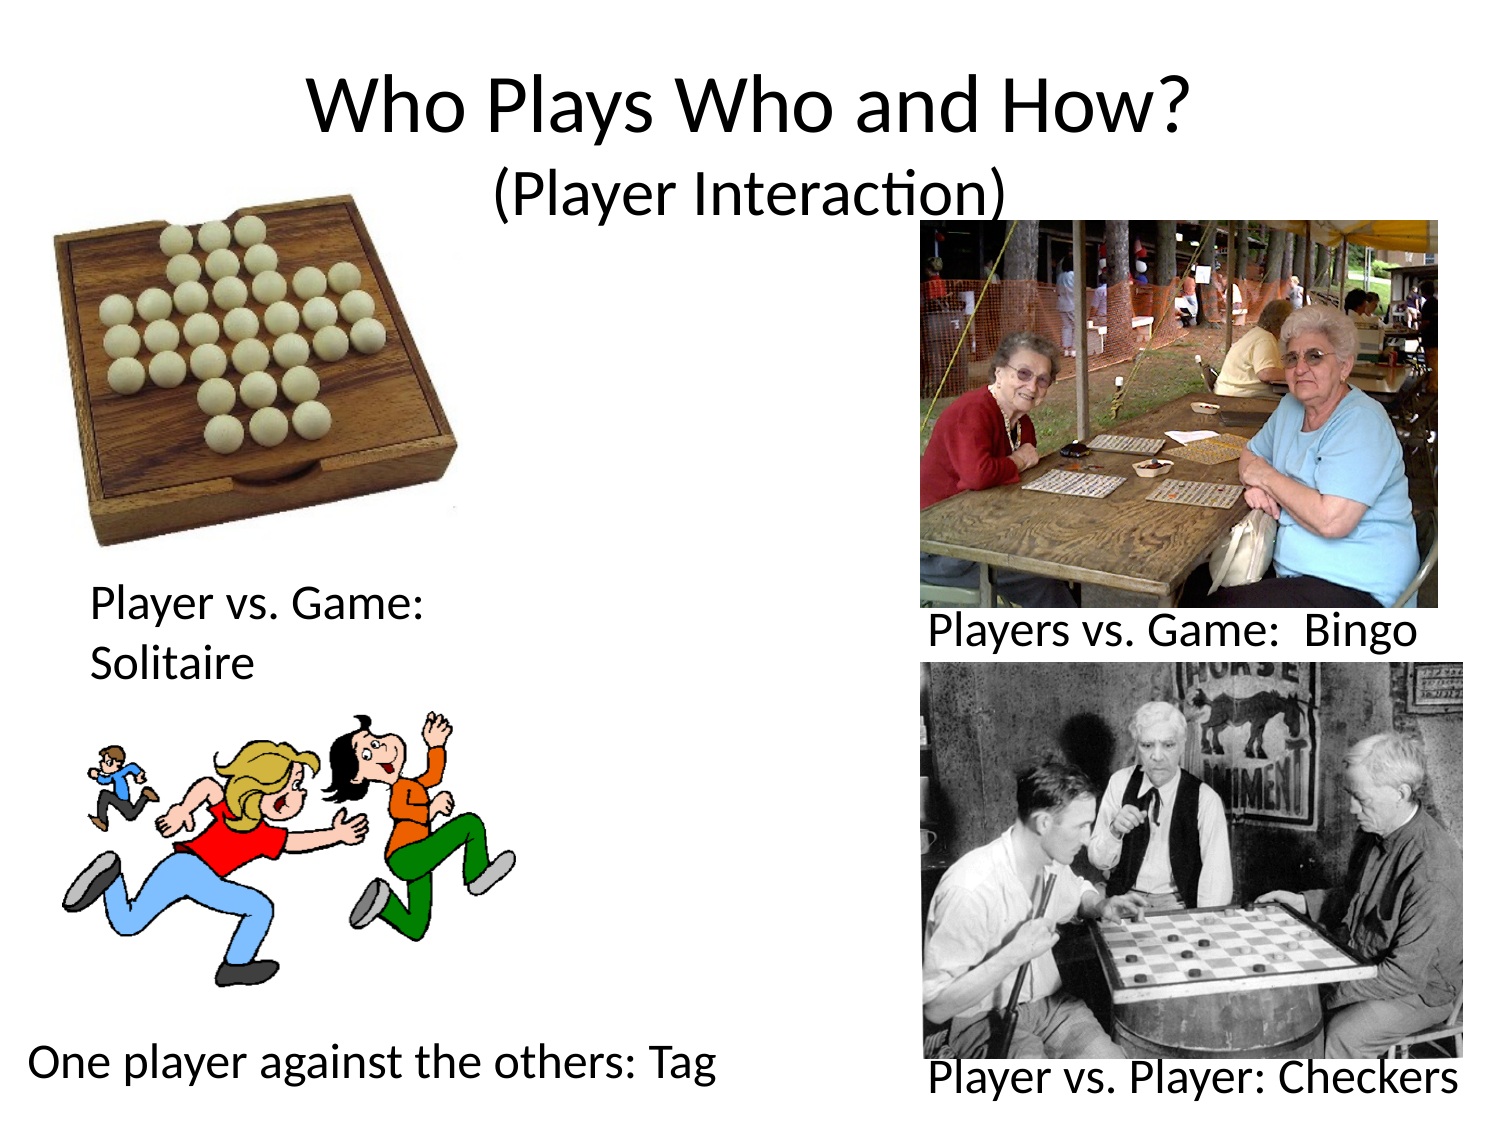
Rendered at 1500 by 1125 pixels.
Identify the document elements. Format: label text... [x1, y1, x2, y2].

picture [920, 220, 1438, 608]
text_box One player against the others: Tag [12, 976, 738, 1113]
text_box Player vs. Player: Checkers [912, 1036, 1500, 1113]
text_box Player vs. Game: Solitaire [75, 562, 479, 745]
picture [920, 662, 1463, 1059]
picture [62, 711, 516, 976]
title Who Plays Who and How? (Player Interaction) [75, 45, 1425, 233]
picture [50, 187, 463, 556]
text_box Players vs. Game: Bingo [912, 588, 1450, 725]
